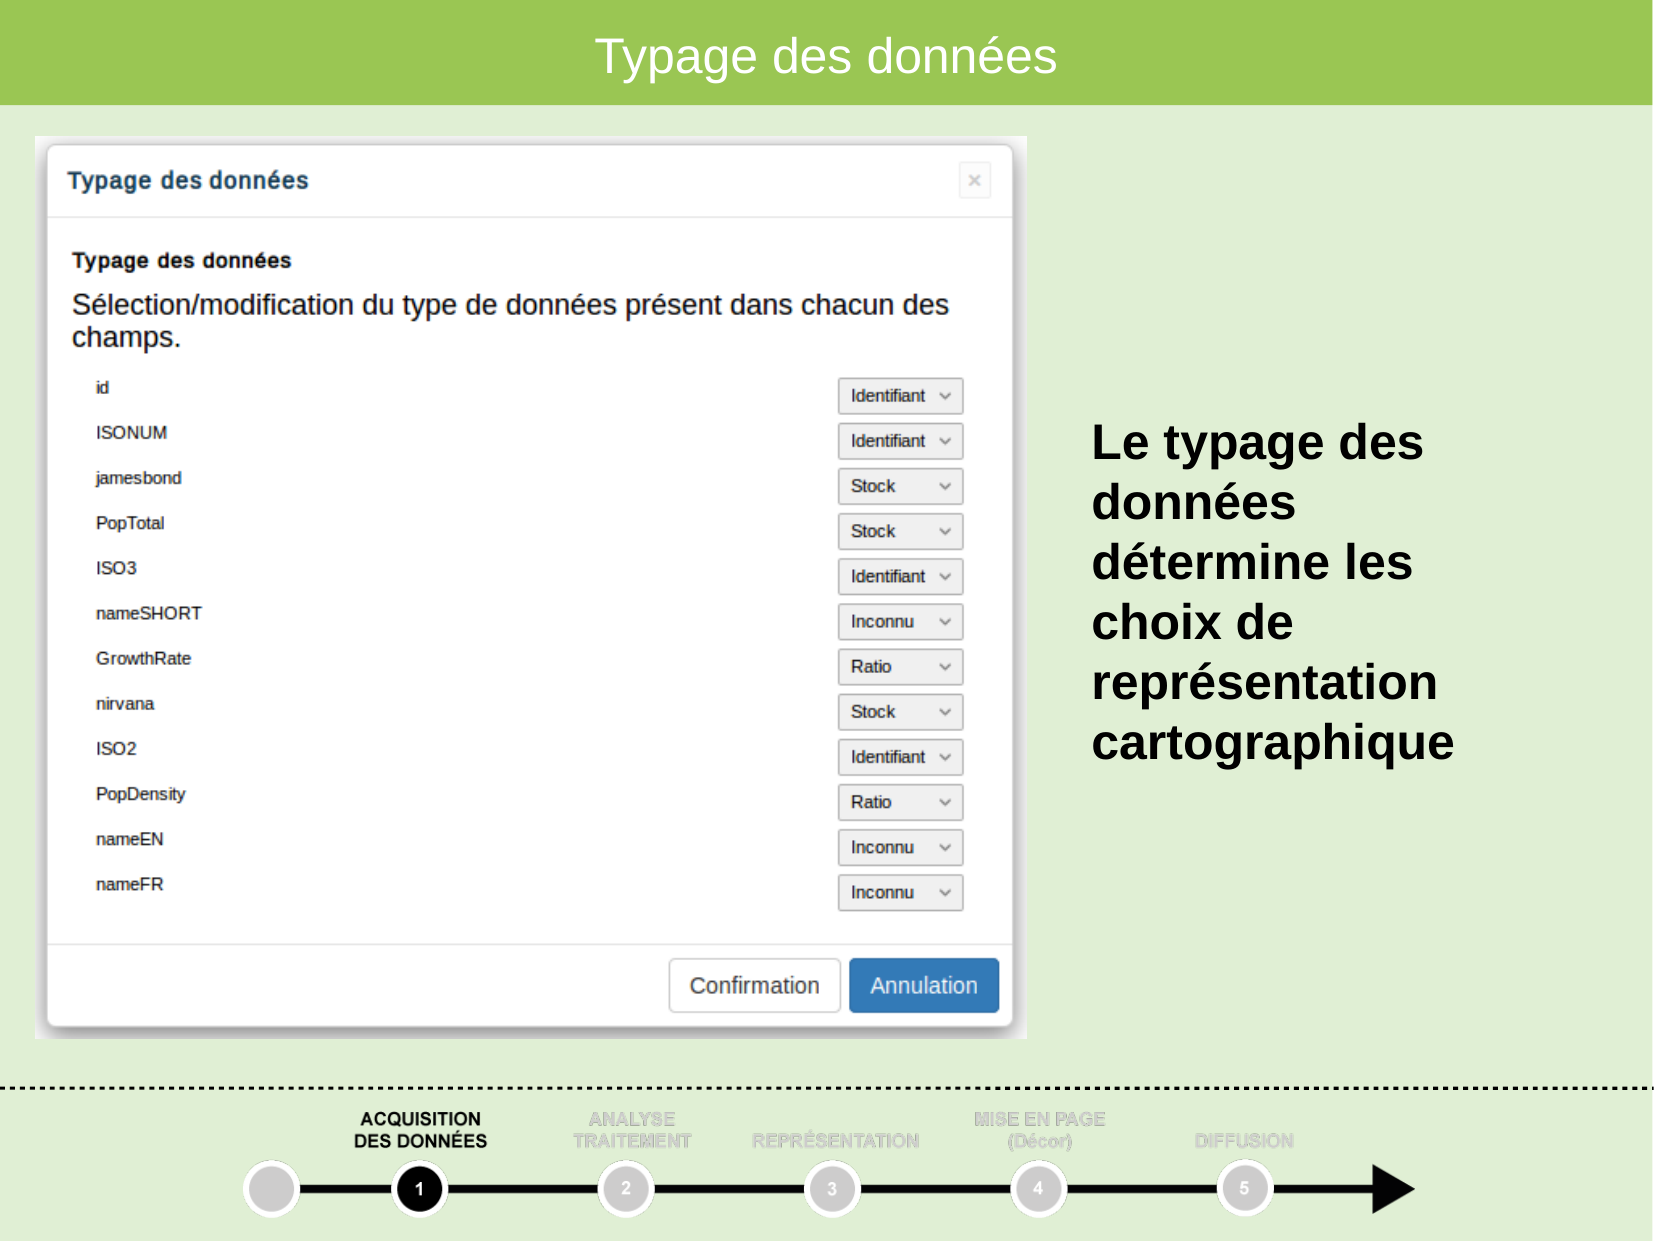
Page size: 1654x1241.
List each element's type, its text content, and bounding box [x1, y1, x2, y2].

picture [35, 136, 1027, 1039]
picture [243, 1109, 1415, 1218]
text_box Typage des données [82, 19, 1570, 88]
text_box Le typage des données détermine les choix de représentation cartographique [1076, 401, 1557, 751]
